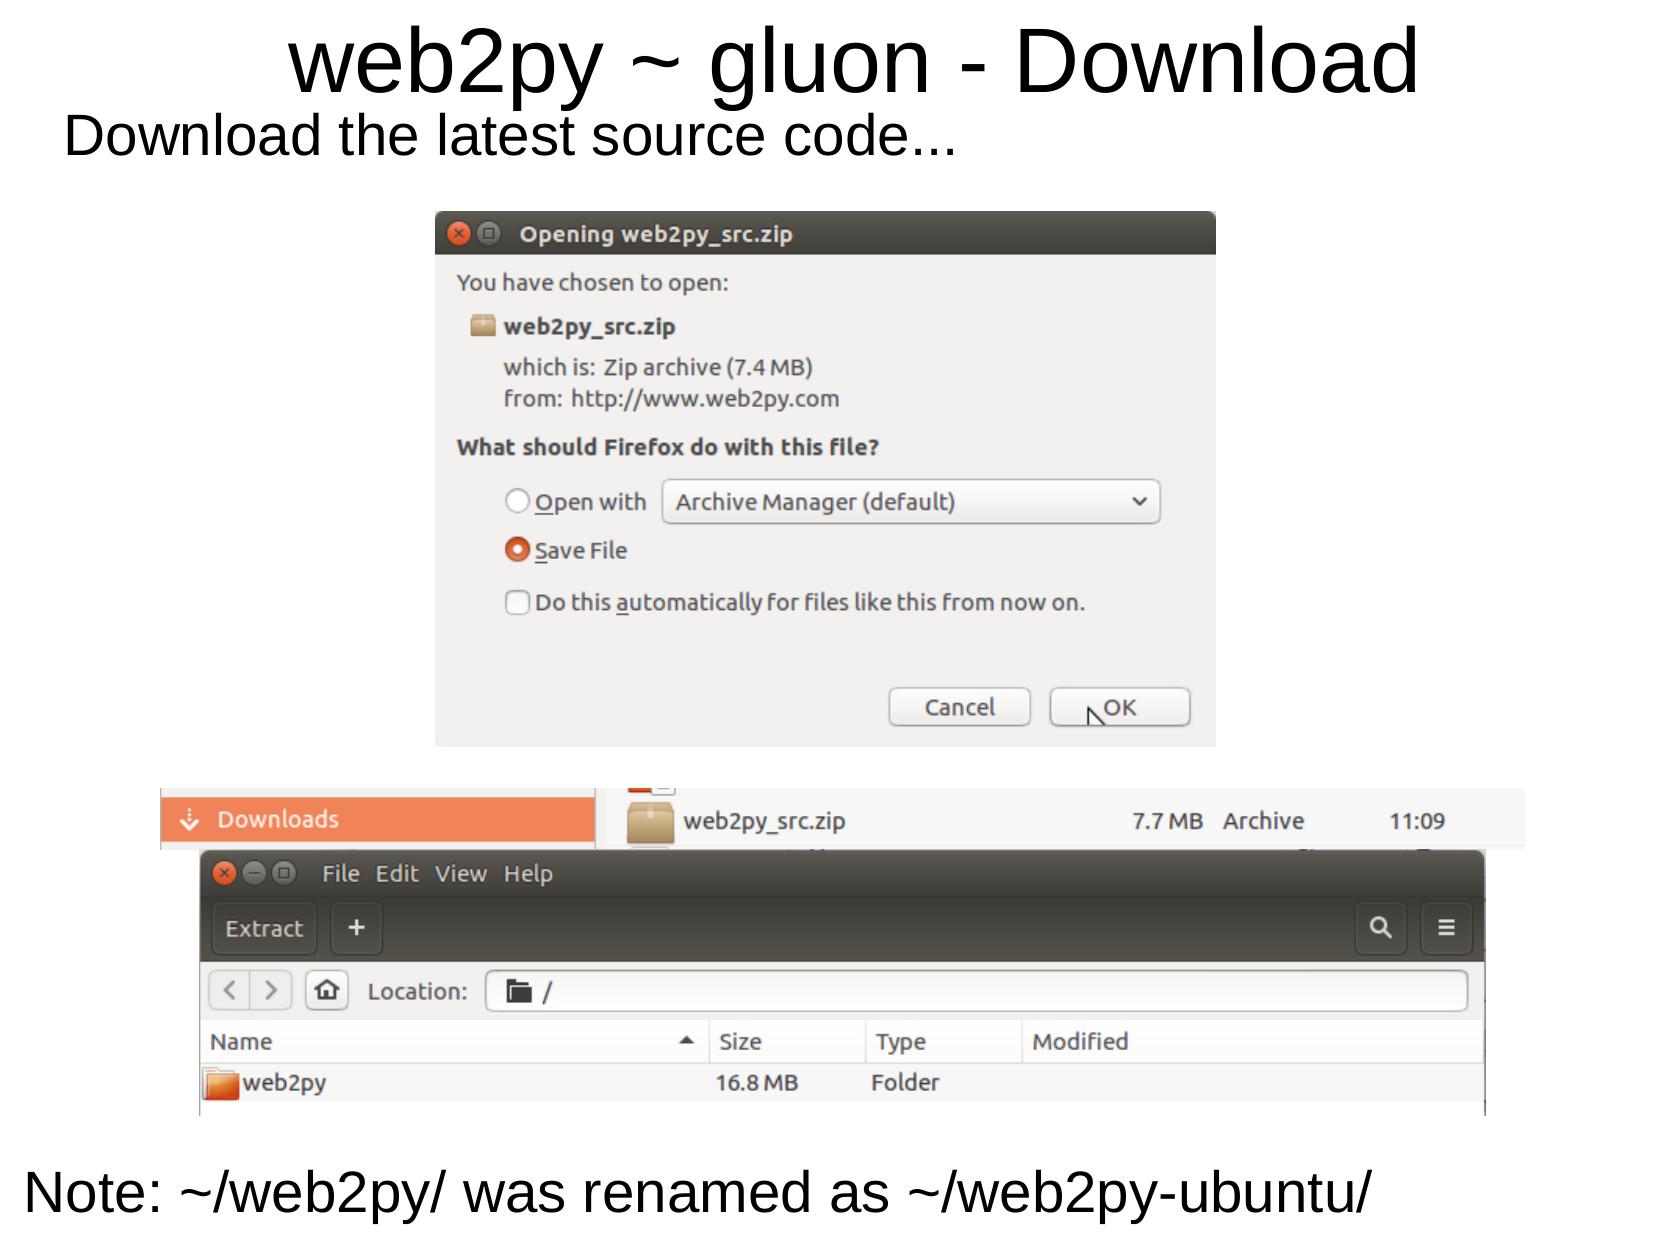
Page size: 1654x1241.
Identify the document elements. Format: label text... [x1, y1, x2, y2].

title Download the latest source code... [63, 102, 1627, 168]
picture [435, 211, 1216, 747]
title web2py ~ gluon - Download [111, 9, 1600, 102]
title Note: ~/web2py/ was renamed as ~/web2py-ubuntu/ [23, 1126, 1654, 1241]
picture [160, 788, 1525, 1116]
